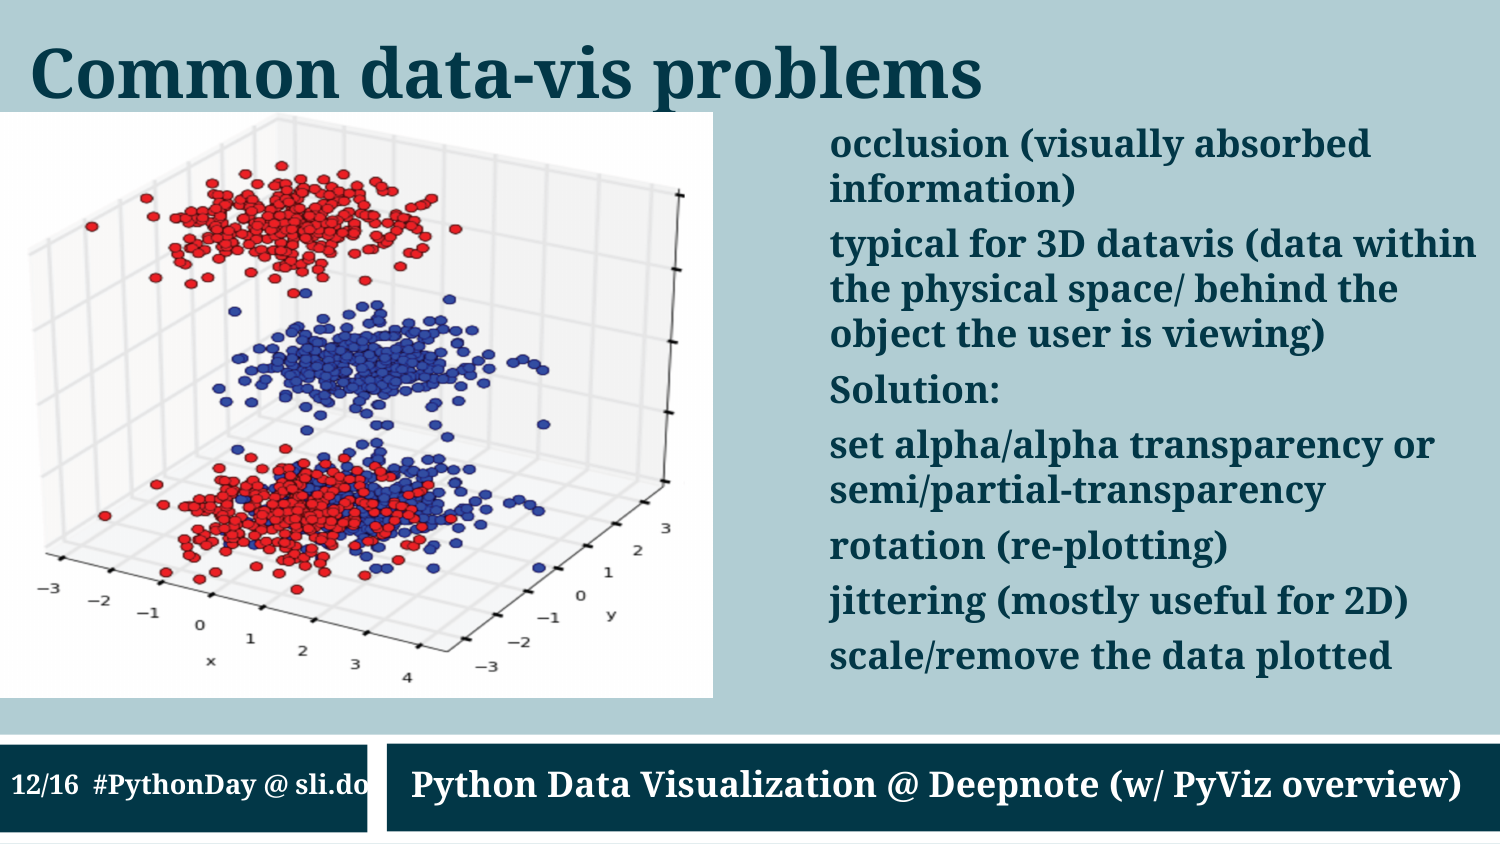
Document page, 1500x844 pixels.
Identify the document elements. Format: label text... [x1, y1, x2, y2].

text_box Common data-vis problems (overplotting) [15, 22, 1471, 112]
text_box 12/16 #PythonDay @ sli.do [0, 761, 391, 835]
text_box Python Data Visualization @ Deepnote (w/ PyViz overview) [400, 740, 1500, 826]
text_box occlusion (visually absorbed information) typical for 3D datavis (data within the physical space/ behind the object the user is viewing) Solution: set alpha/alpha transparency or semi/partial-transparency rotation (re-plotting) jittering (mostly useful for 2D) scale/remove the data plotted [712, 112, 1500, 711]
picture [0, 112, 713, 698]
